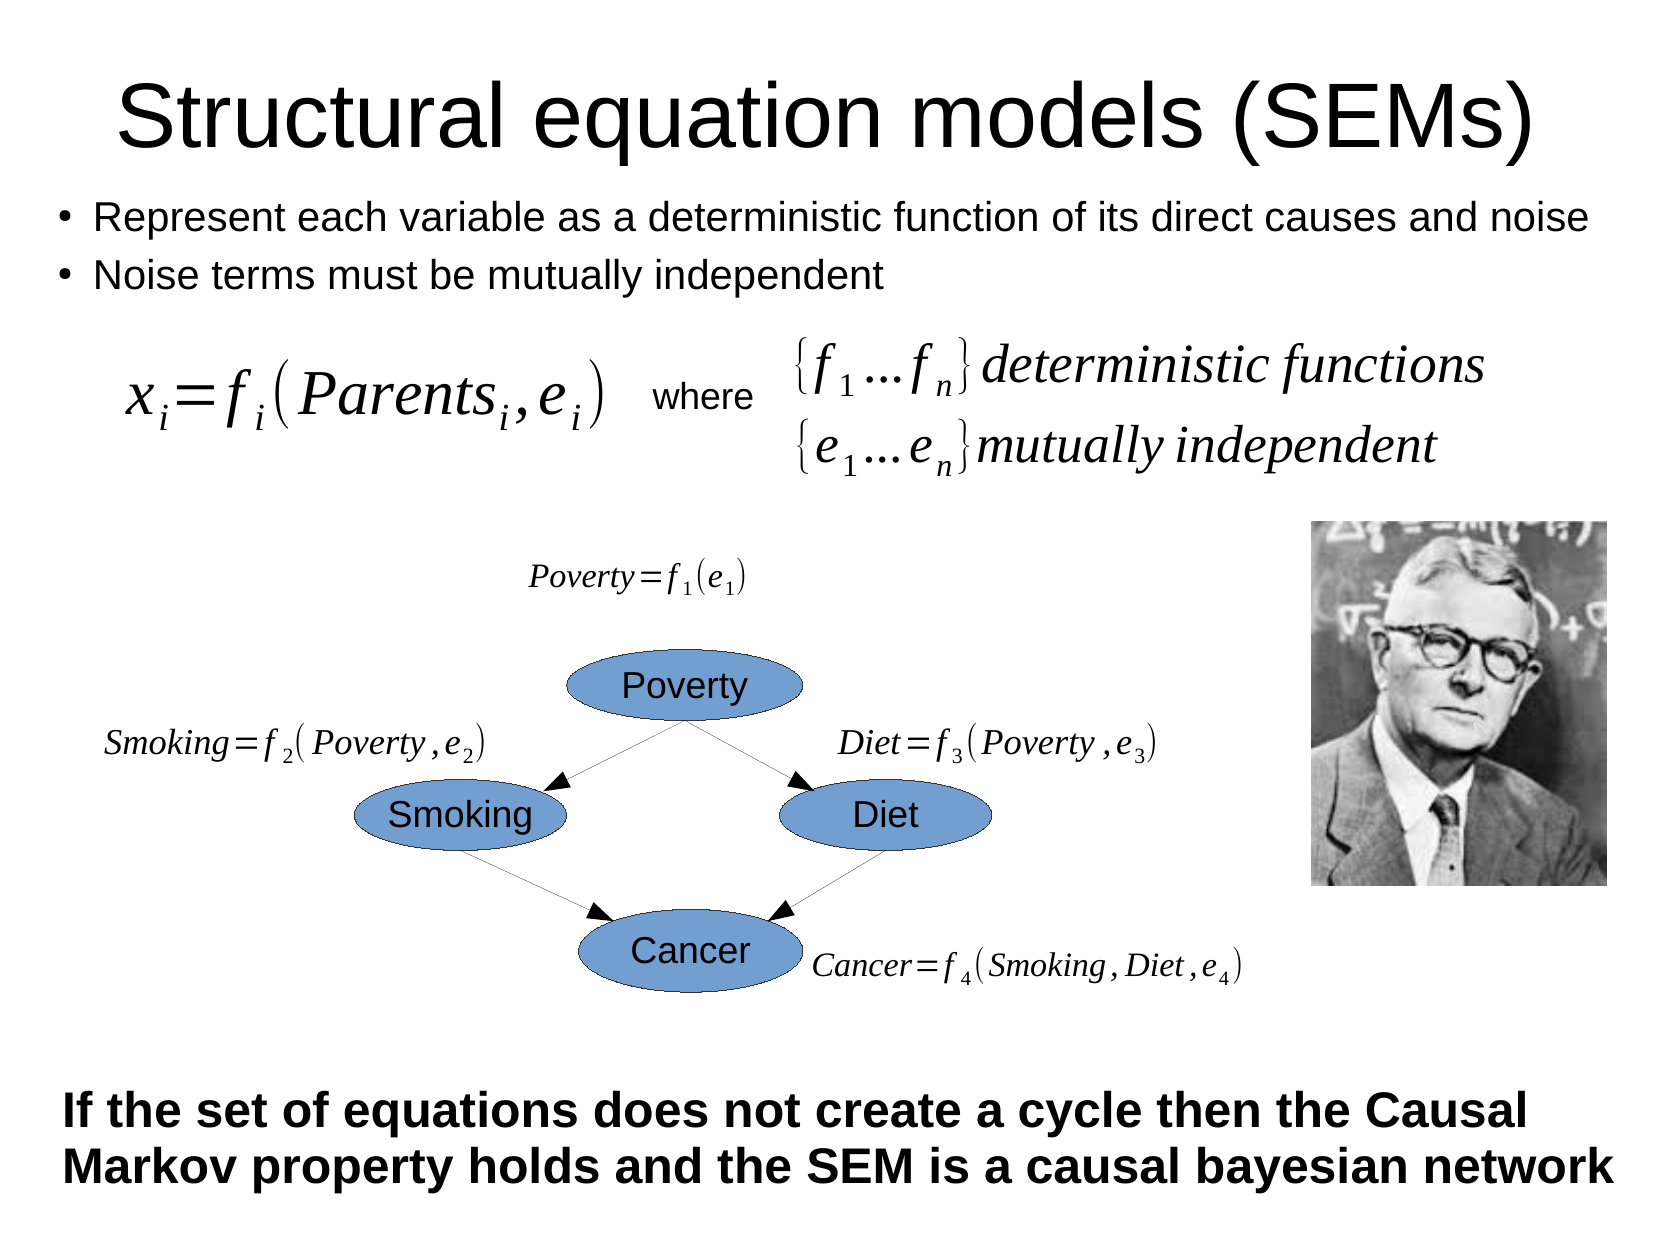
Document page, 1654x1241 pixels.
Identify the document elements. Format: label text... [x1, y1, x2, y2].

text_box Cancer [578, 909, 802, 993]
chart [802, 944, 1252, 989]
chart [106, 354, 622, 438]
text_box If the set of equations does not create a cycle then the Causal Markov property holds and the SEM is a causal bayesian network [47, 1074, 1642, 1203]
title Structural equation models (SEMs) [82, 11, 1571, 186]
chart [517, 555, 756, 600]
chart [781, 416, 1453, 485]
picture [1311, 521, 1607, 886]
chart [826, 720, 1167, 768]
text_box Smoking [354, 779, 567, 851]
chart [94, 720, 496, 768]
text_box Represent each variable as a deterministic function of its direct causes and noise Noise terms must be mutually independent [42, 186, 1606, 355]
text_box Poverty [566, 649, 803, 721]
text_box where [637, 368, 815, 426]
chart [779, 333, 1501, 405]
text_box Diet [779, 779, 992, 851]
